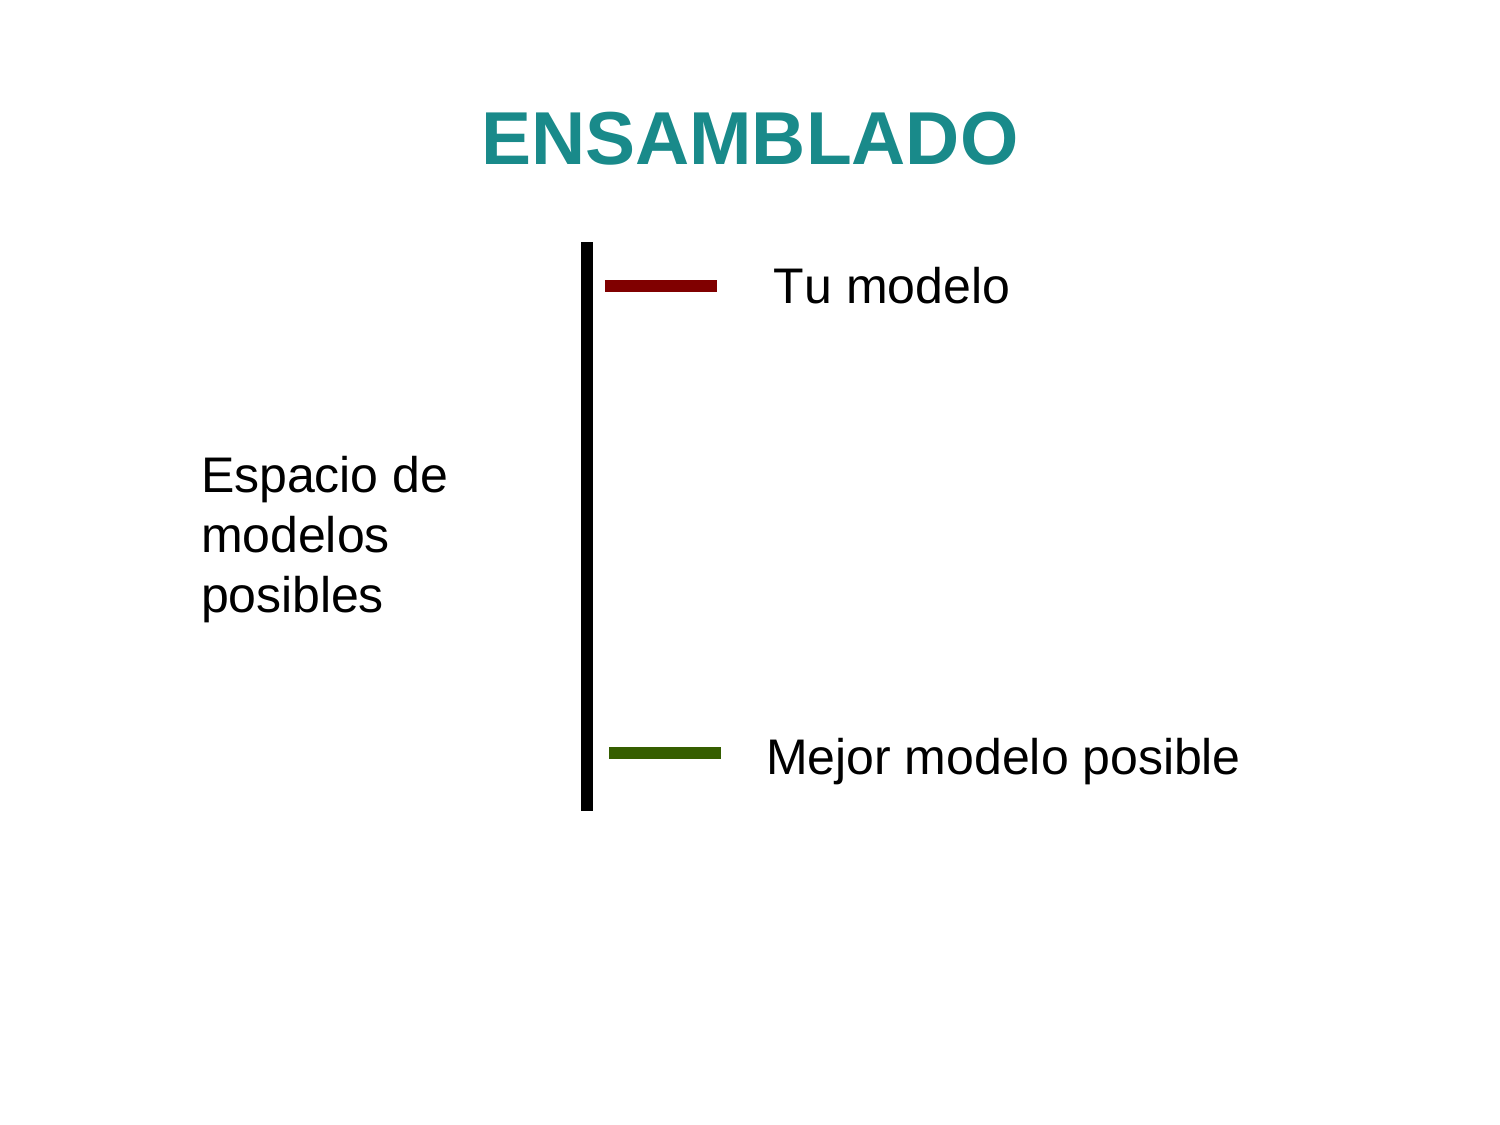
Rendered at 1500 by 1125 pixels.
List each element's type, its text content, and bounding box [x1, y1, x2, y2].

title ENSAMBLADO [112, 68, 1388, 209]
text_box Tu modelo [759, 246, 1160, 322]
text_box Espacio de modelos posibles [186, 434, 517, 630]
text_box Mejor modelo posible [751, 717, 1335, 793]
